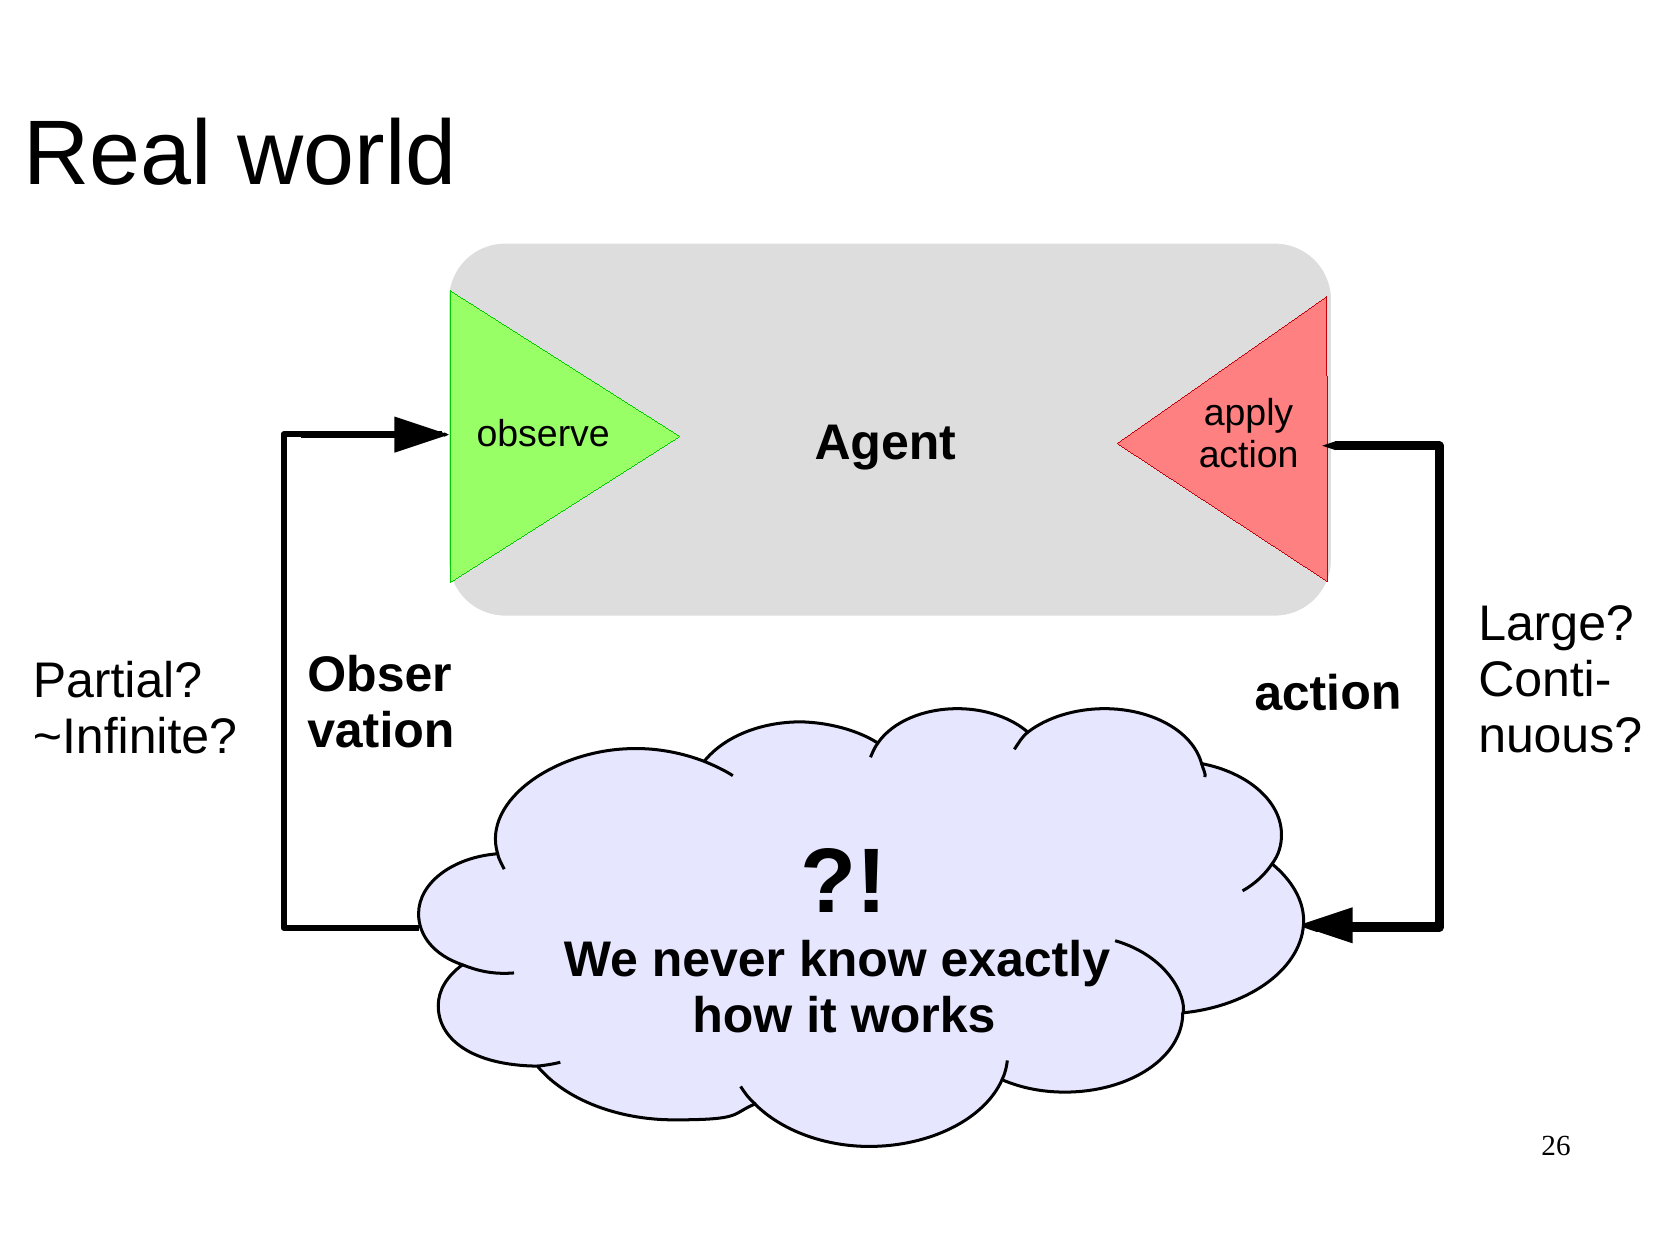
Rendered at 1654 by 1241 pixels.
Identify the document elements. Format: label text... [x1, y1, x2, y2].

text_box Agent [708, 398, 1062, 488]
text_box Large? Conti-nuous? [1463, 588, 1654, 786]
text_box [469, 1052, 1168, 1147]
text_box [439, 234, 1341, 625]
text_box apply action [1174, 375, 1323, 493]
title Real world [23, 49, 1512, 257]
text_box ?! We never know exactly how it works [468, 821, 1220, 1052]
text_box [498, 708, 1304, 1006]
text_box [418, 859, 468, 1051]
text_box observe [428, 396, 659, 472]
text_box Observation [283, 630, 479, 776]
text_box Partial? ~Infinite? [18, 645, 331, 843]
text_box action [1230, 646, 1518, 796]
